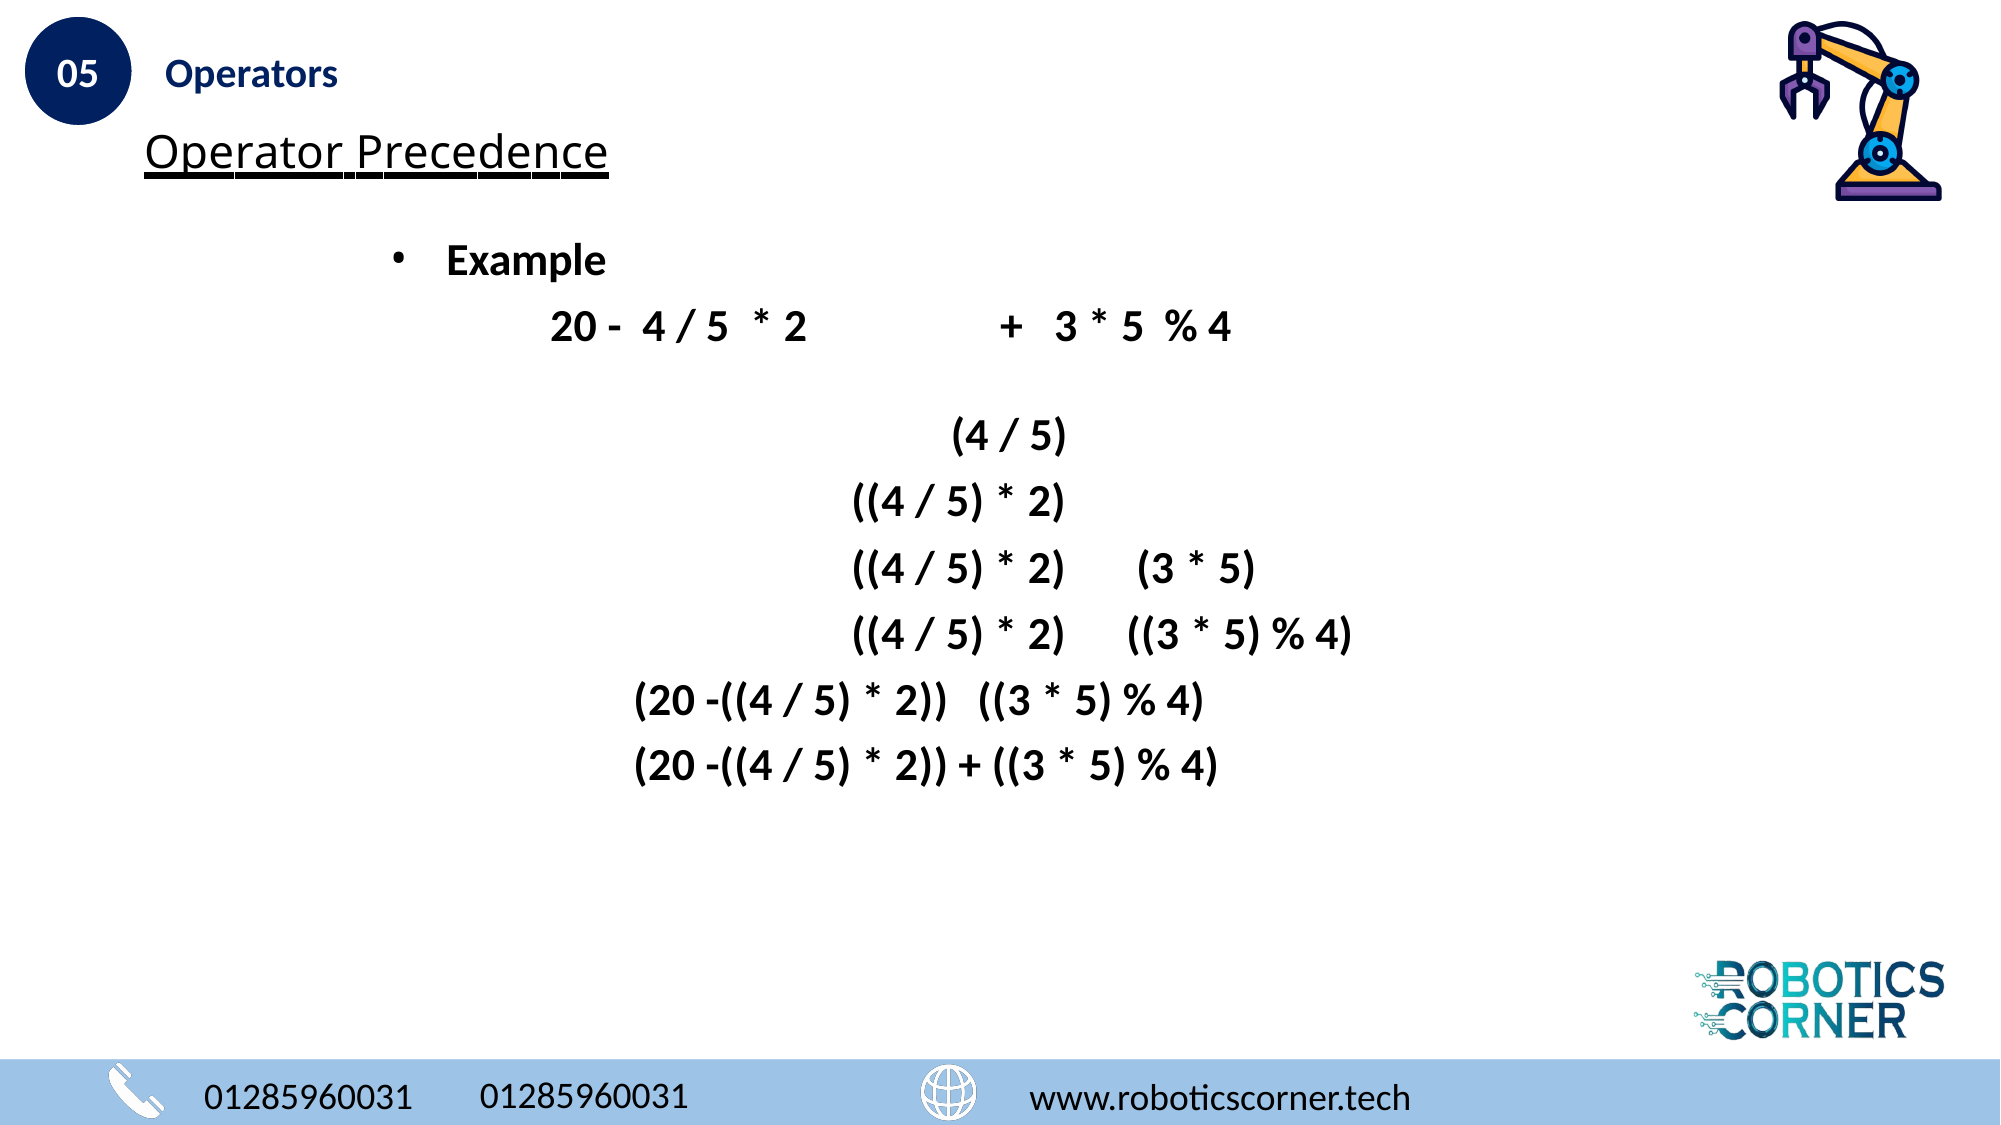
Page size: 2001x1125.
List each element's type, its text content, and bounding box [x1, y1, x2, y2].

text_box [0, 1059, 915, 1125]
picture [1771, 21, 1950, 201]
picture [915, 1059, 981, 1125]
text_box Operators [150, 38, 697, 103]
text_box (4 / 5) ((4 / 5) * 2) ((4 / 5) * 2) ((4 / 5) * 2) [716, 391, 1068, 657]
title Operator Precedence [142, 54, 736, 245]
text_box 01285960031 [189, 1064, 495, 1125]
picture [1680, 859, 1953, 1059]
text_box (20 -((4 / 5) * 2)) ((3 * 5) % 4) (20 -((4 / 5) * 2)) + ((3 * 5) % 4) [631, 657, 1575, 791]
text_box [981, 1059, 2000, 1125]
text_box www.roboticscorner.tech [1014, 1065, 1531, 1125]
picture [103, 1057, 170, 1124]
text_box 01285960031 [465, 1063, 811, 1124]
text_box Example 20 - 4 / 5 * 2 + 3 * 5 % 4 [388, 216, 1497, 351]
text_box 05 [22, 14, 134, 128]
text_box (3 * 5) ((3 * 5) % 4) [1124, 523, 1497, 657]
